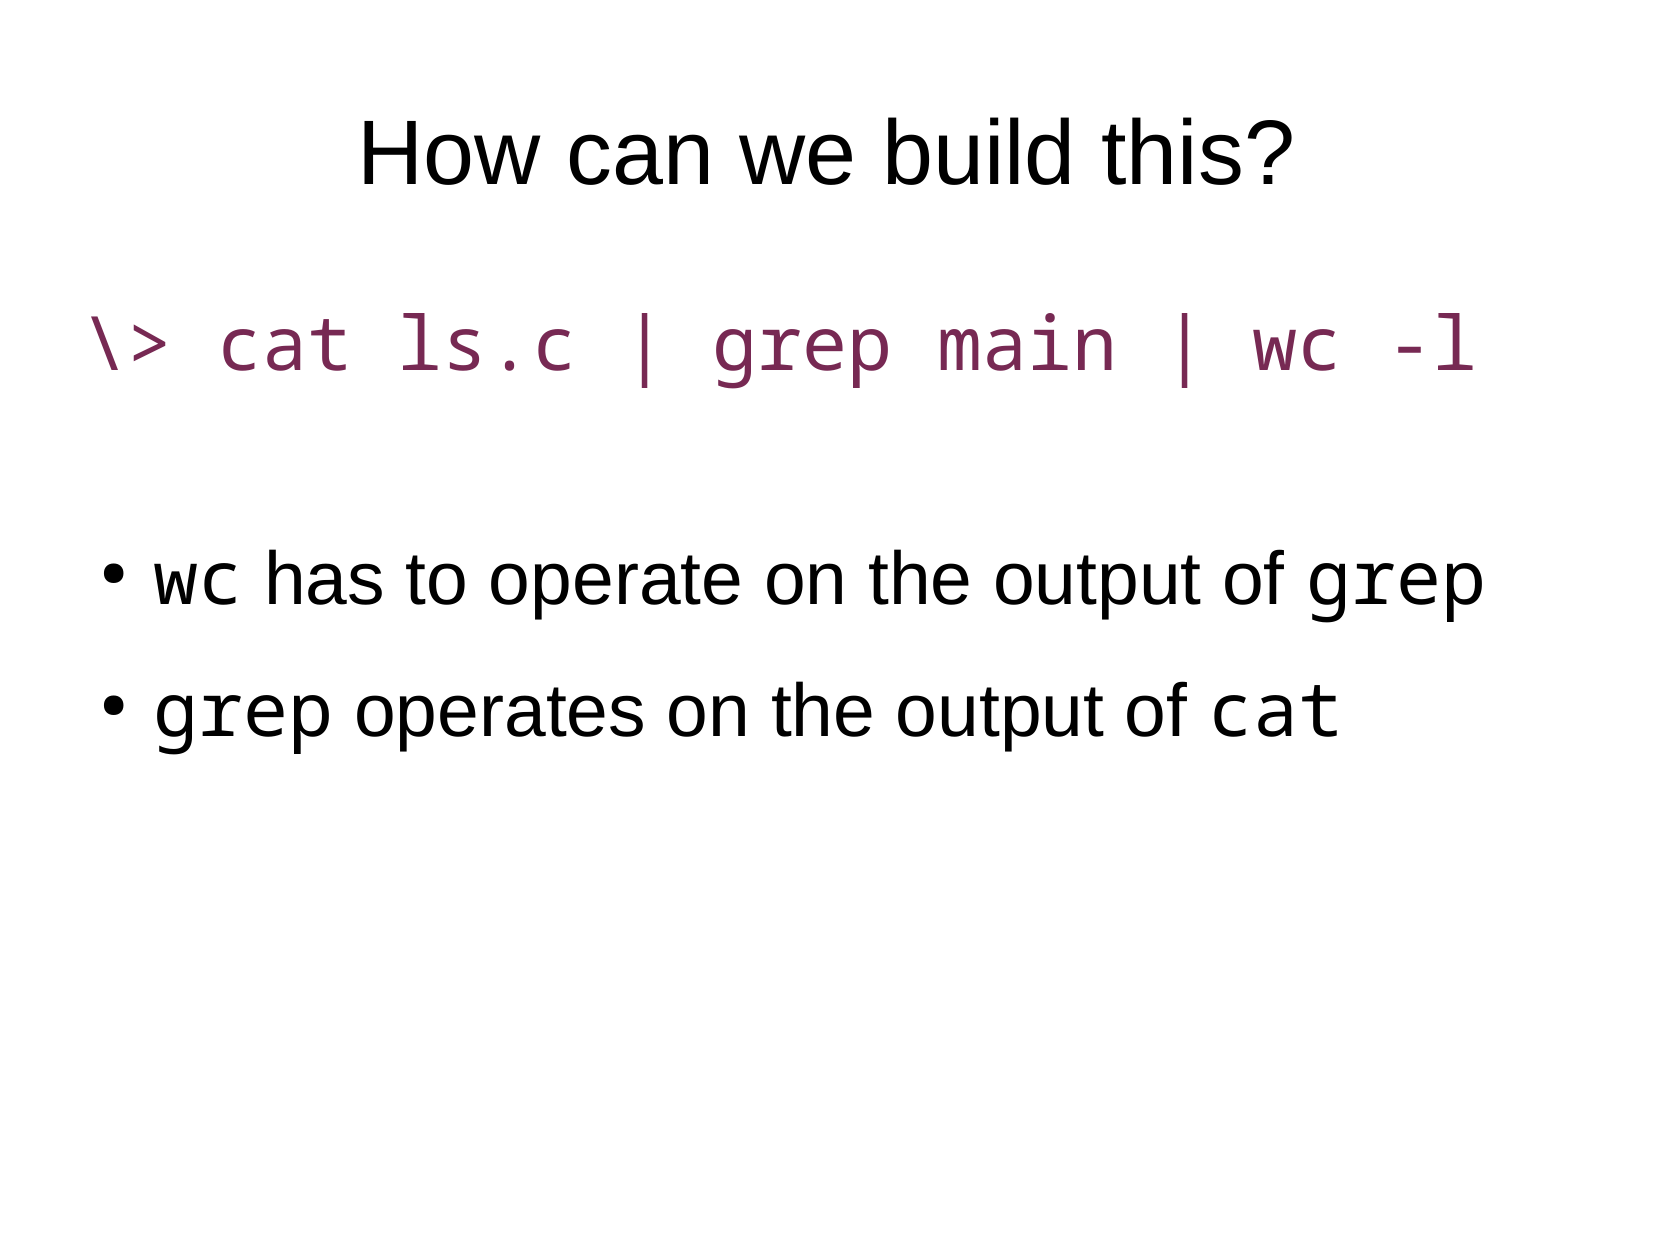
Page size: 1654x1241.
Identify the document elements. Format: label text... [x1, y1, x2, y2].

title How can we build this? [82, 49, 1571, 257]
list \> cat ls.c | grep main | wc -l wc has to operate on the output of grep grep operates on the output of cat [82, 290, 1571, 976]
